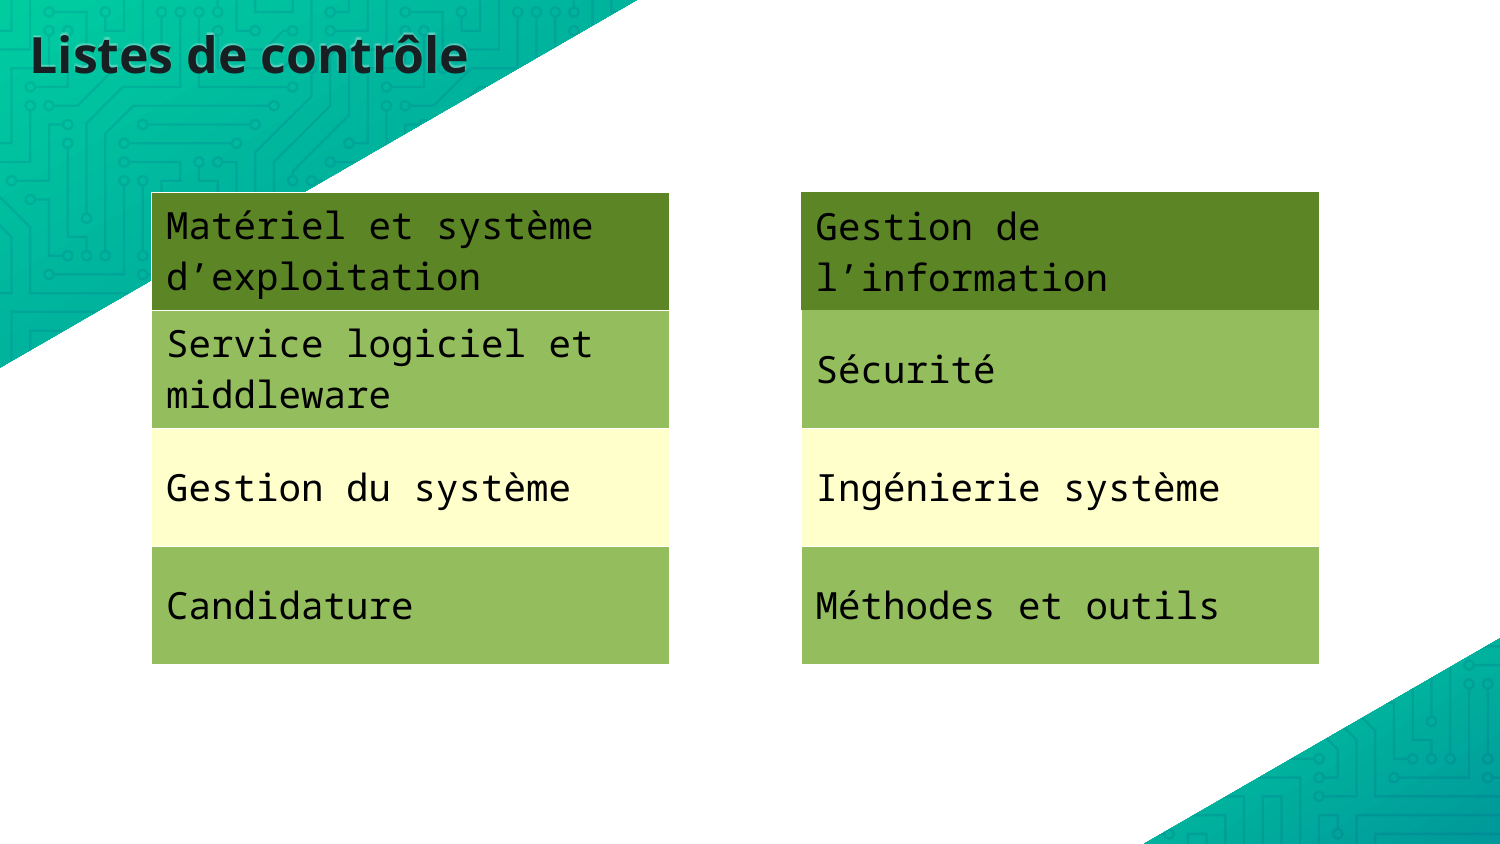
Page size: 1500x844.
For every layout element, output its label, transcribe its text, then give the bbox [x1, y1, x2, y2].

table_header Gestion de l’information [801, 192, 1319, 310]
table_cell Gestion du système [152, 429, 669, 546]
title Listes de contrôle [29, 29, 1249, 88]
table_cell Service logiciel et middleware [152, 311, 669, 428]
table_cell Ingénierie système [802, 429, 1319, 546]
table_cell Sécurité [802, 310, 1319, 428]
table_cell Candidature [152, 547, 669, 664]
table_cell Méthodes et outils [802, 547, 1319, 664]
table_header Matériel et système d’exploitation [152, 193, 669, 310]
